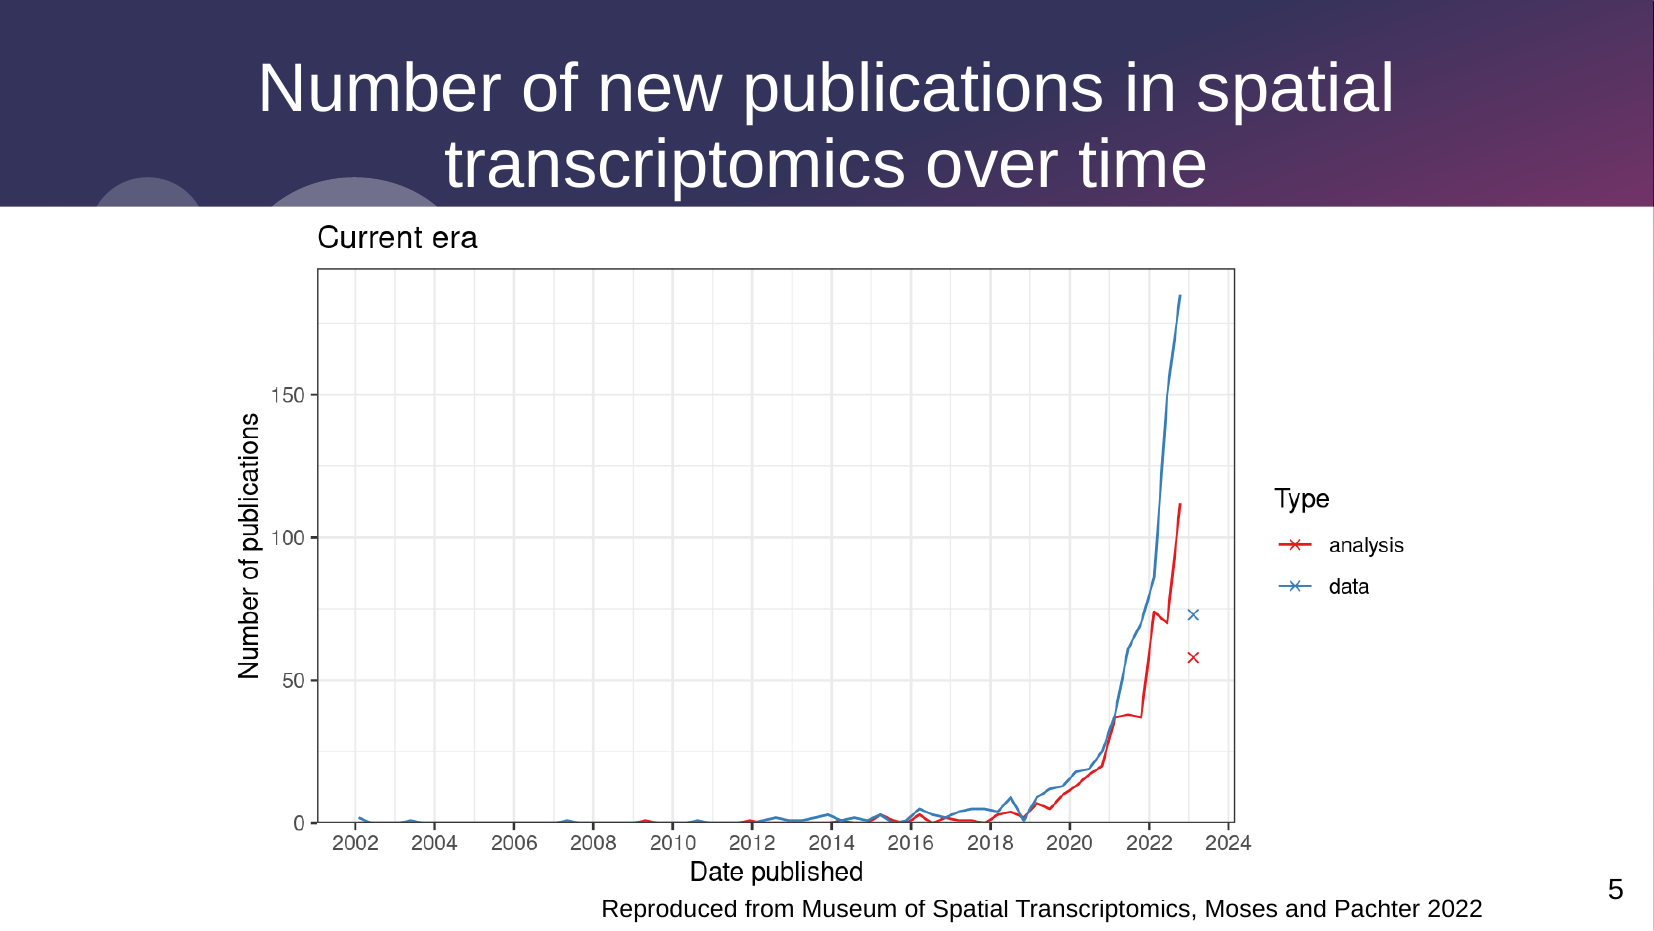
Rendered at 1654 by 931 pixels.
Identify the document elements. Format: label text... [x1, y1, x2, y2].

picture [224, 211, 1430, 901]
text_box Reproduced from Museum of Spatial Transcriptomics, Moses and Pachter 2022 [586, 887, 1501, 931]
title Number of new publications in spatial transcriptomics over time [88, 44, 1565, 207]
